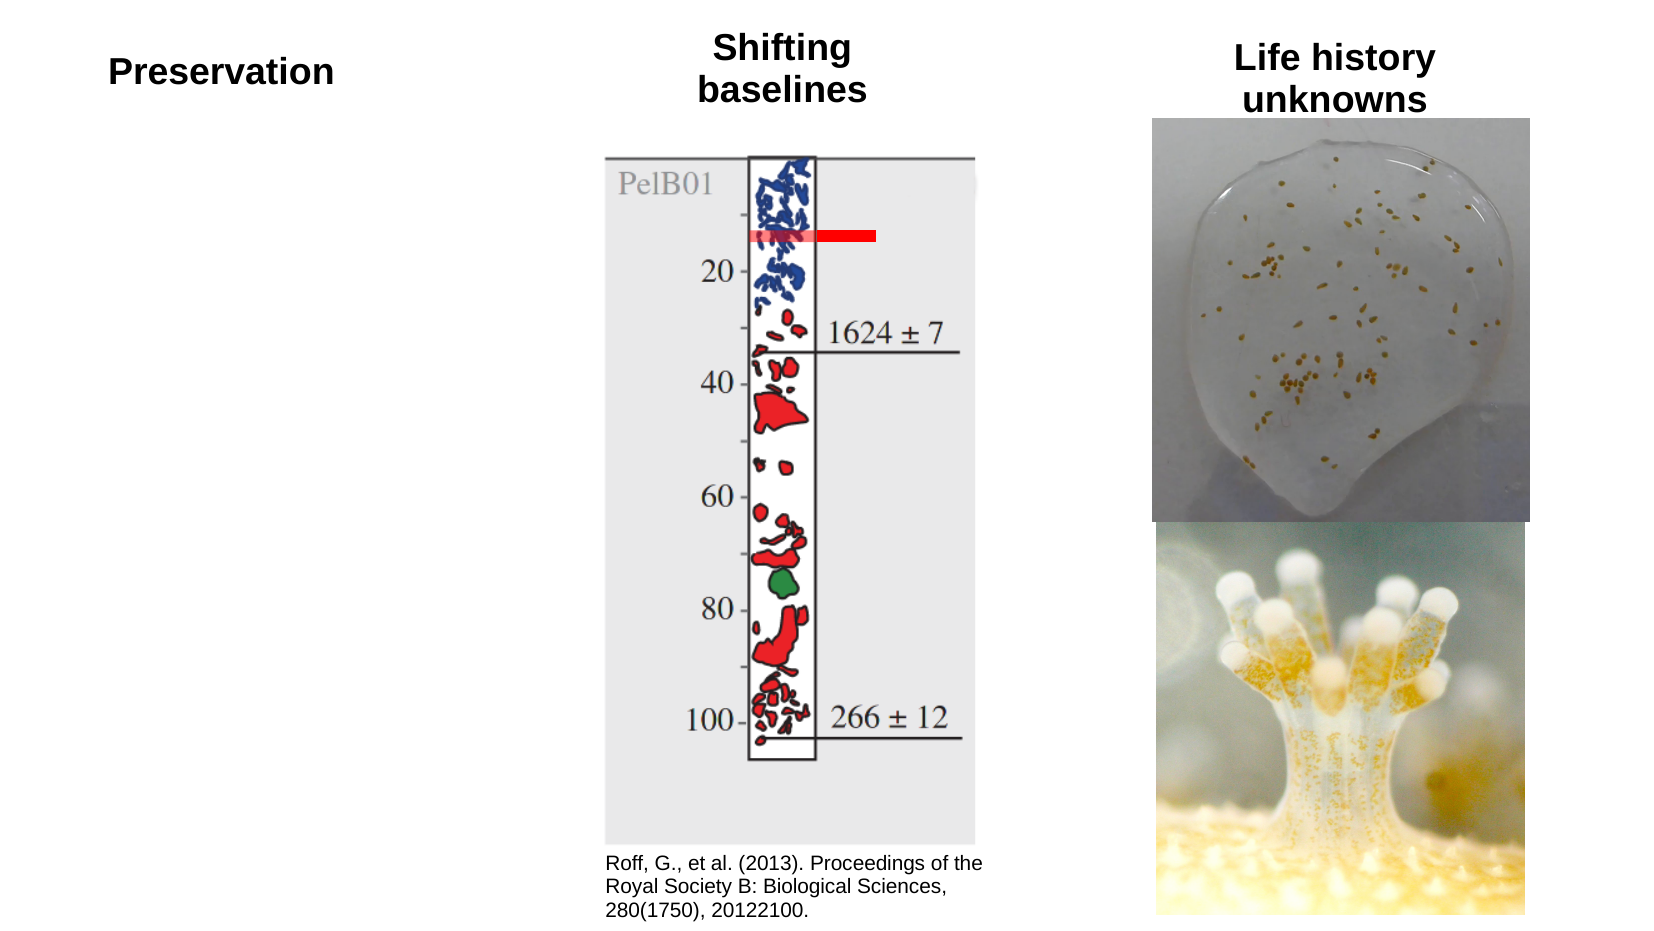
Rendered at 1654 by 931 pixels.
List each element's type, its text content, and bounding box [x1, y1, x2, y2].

picture [596, 147, 984, 844]
text_box [749, 230, 817, 243]
text_box [1151, 118, 1531, 523]
text_box Life history unknowns [1202, 29, 1468, 118]
picture [1156, 523, 1525, 915]
text_box Shifting baselines [649, 19, 916, 119]
text_box Preservation [88, 43, 355, 101]
text_box Roff, G., et al. (2013). Proceedings of the Royal Society B: Biological Sciences, 280(1750), 20122100. [590, 844, 1004, 931]
